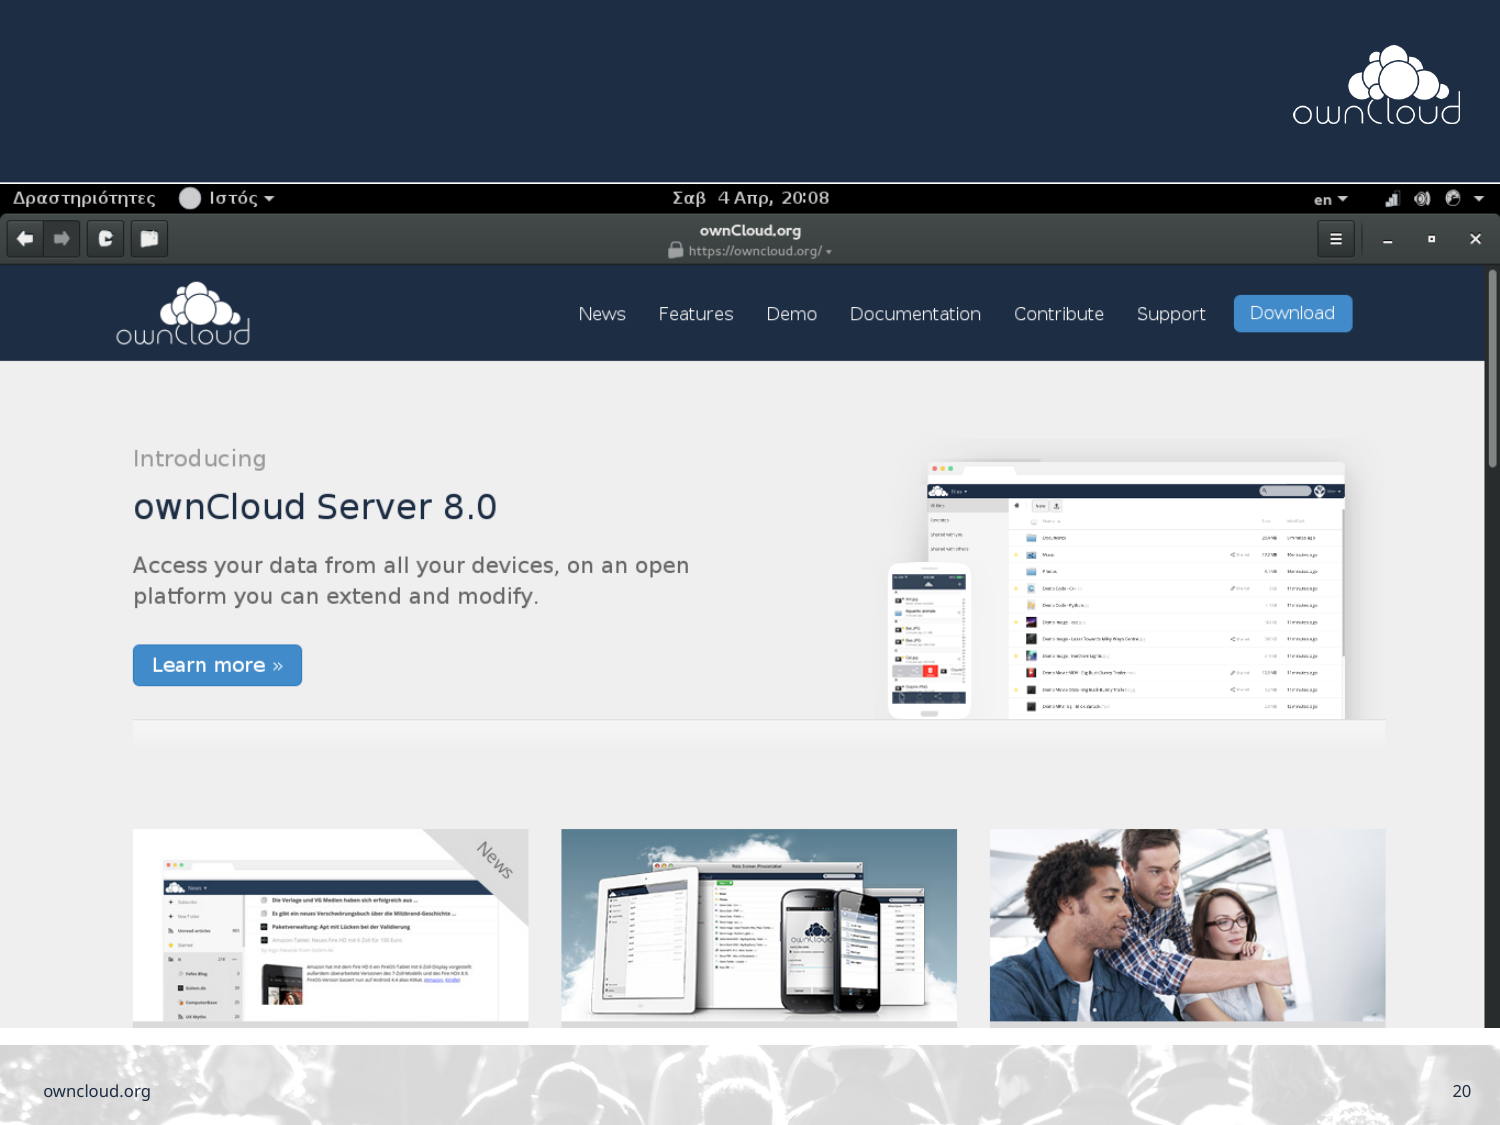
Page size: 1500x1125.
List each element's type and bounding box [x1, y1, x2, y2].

picture [1293, 45, 1460, 124]
picture [0, 184, 1500, 1028]
picture [0, 1045, 1500, 1125]
